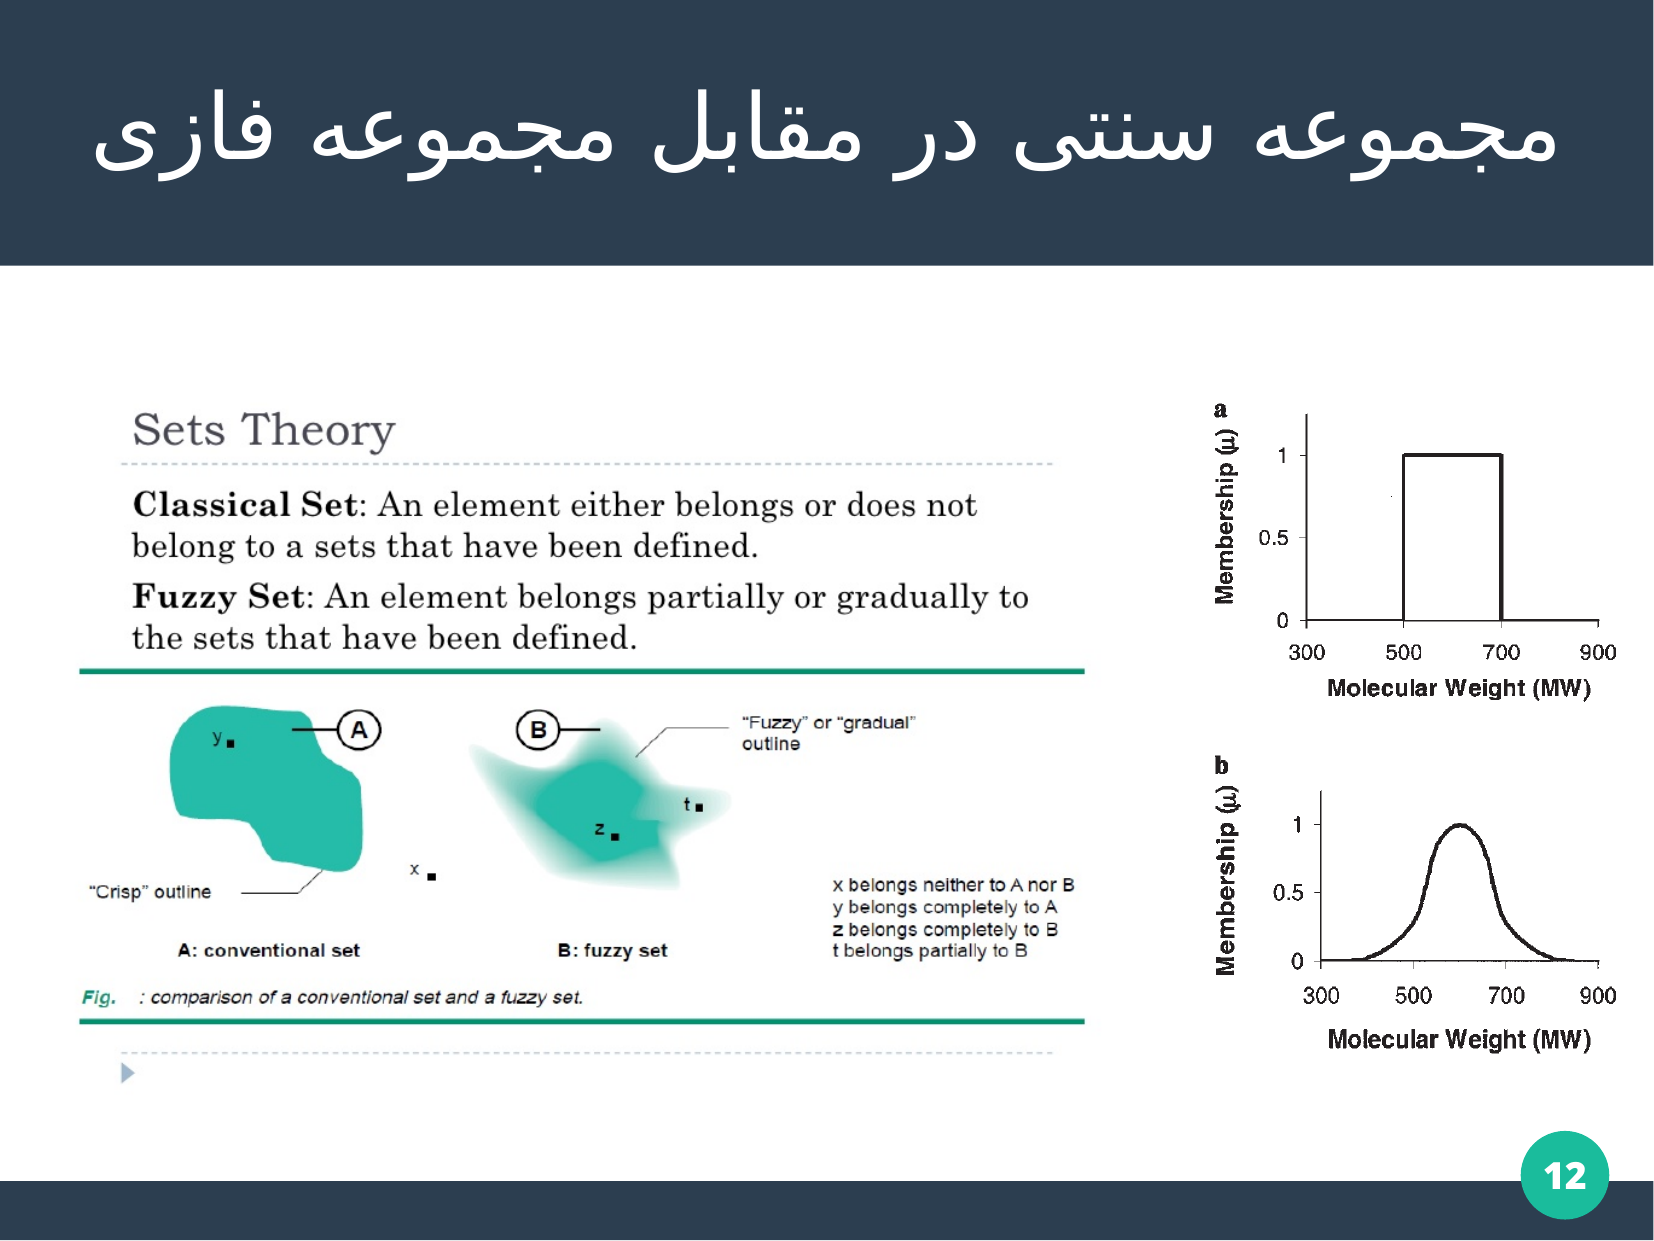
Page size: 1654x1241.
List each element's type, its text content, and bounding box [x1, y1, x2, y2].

title مجموعه‌ سنتی در مقابل مجموعه فازی [59, 49, 1595, 207]
picture [18, 283, 1156, 1162]
picture [1202, 397, 1623, 1058]
